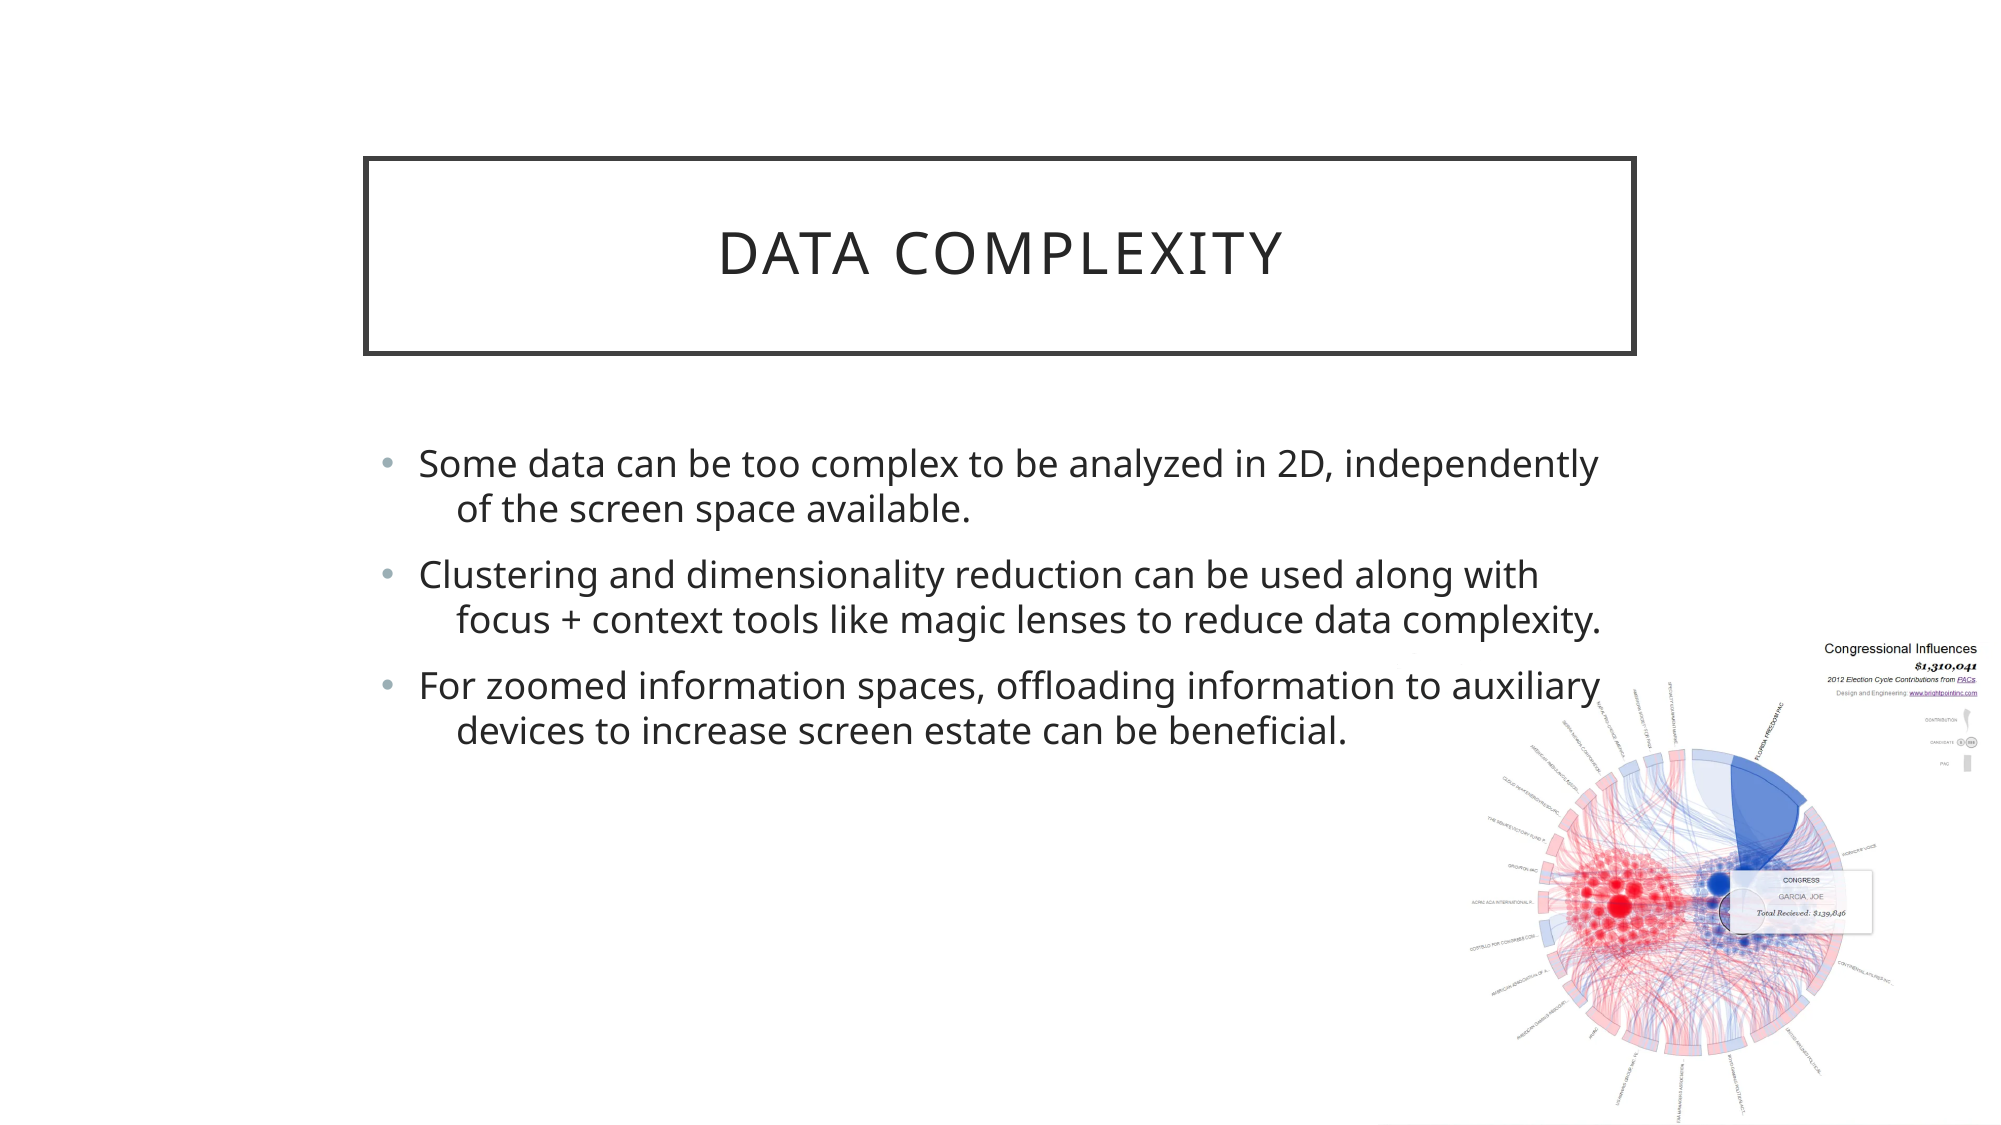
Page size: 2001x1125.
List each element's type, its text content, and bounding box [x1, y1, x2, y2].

title Data complexity [366, 158, 1634, 354]
list Some data can be too complex to be analyzed in 2D, independently of the screen space available. Clustering and dimensionality reduction can be used along with focus + context tools like magic lenses to reduce data complexity. For zoomed information spaces, offloading information to auxiliary devices to increase screen estate can be beneficial. [366, 432, 1634, 942]
picture [1334, 640, 2000, 1125]
